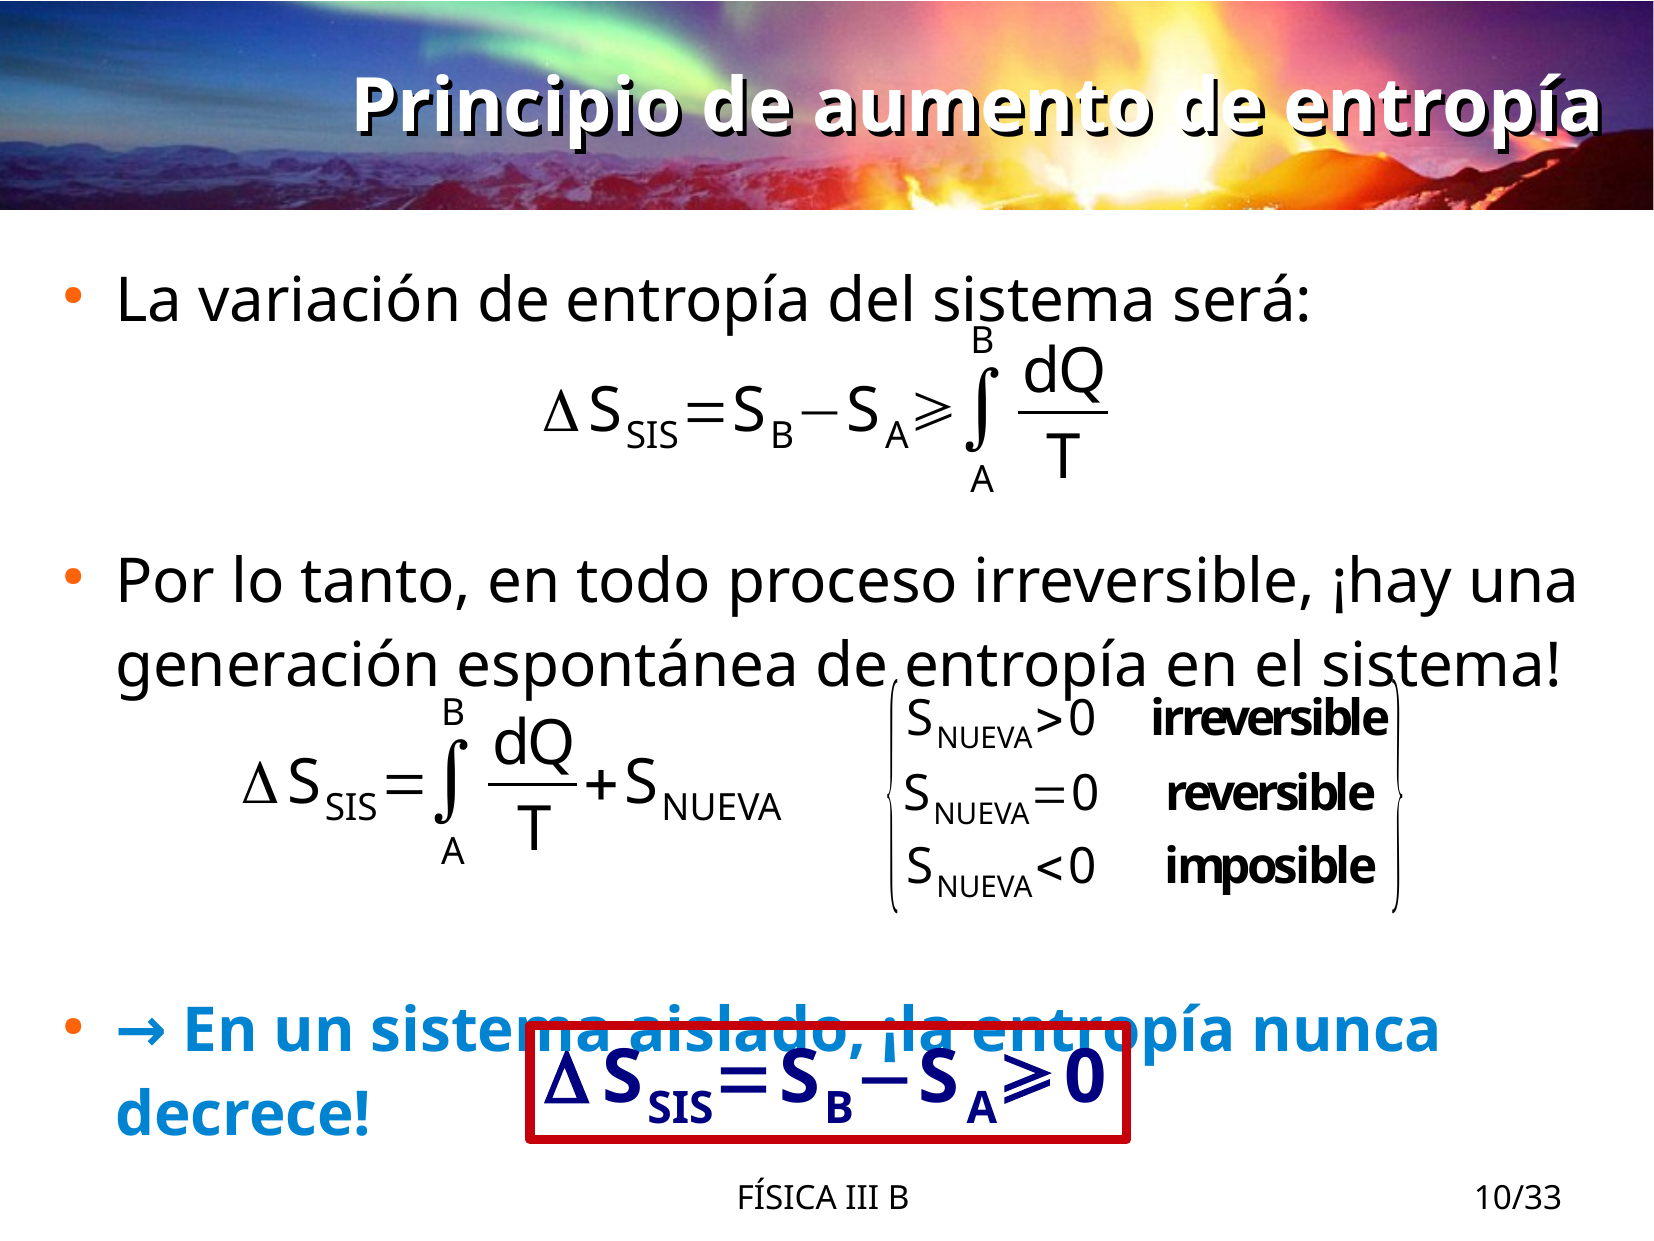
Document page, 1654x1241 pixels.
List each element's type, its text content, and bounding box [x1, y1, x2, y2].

picture [0, 1, 1654, 210]
chart [233, 689, 788, 874]
list La variación de entropía del sistema será: Por lo tanto, en todo proceso irreversible, ¡hay una generación espontánea de entropía en el sistema! → En un sistema aislado, ¡la entropía nunca decrece! [45, 255, 1606, 1156]
chart [534, 317, 1117, 502]
chart [878, 677, 1417, 916]
chart [534, 1030, 1122, 1135]
title Principio de aumento de entropía [45, 15, 1606, 191]
